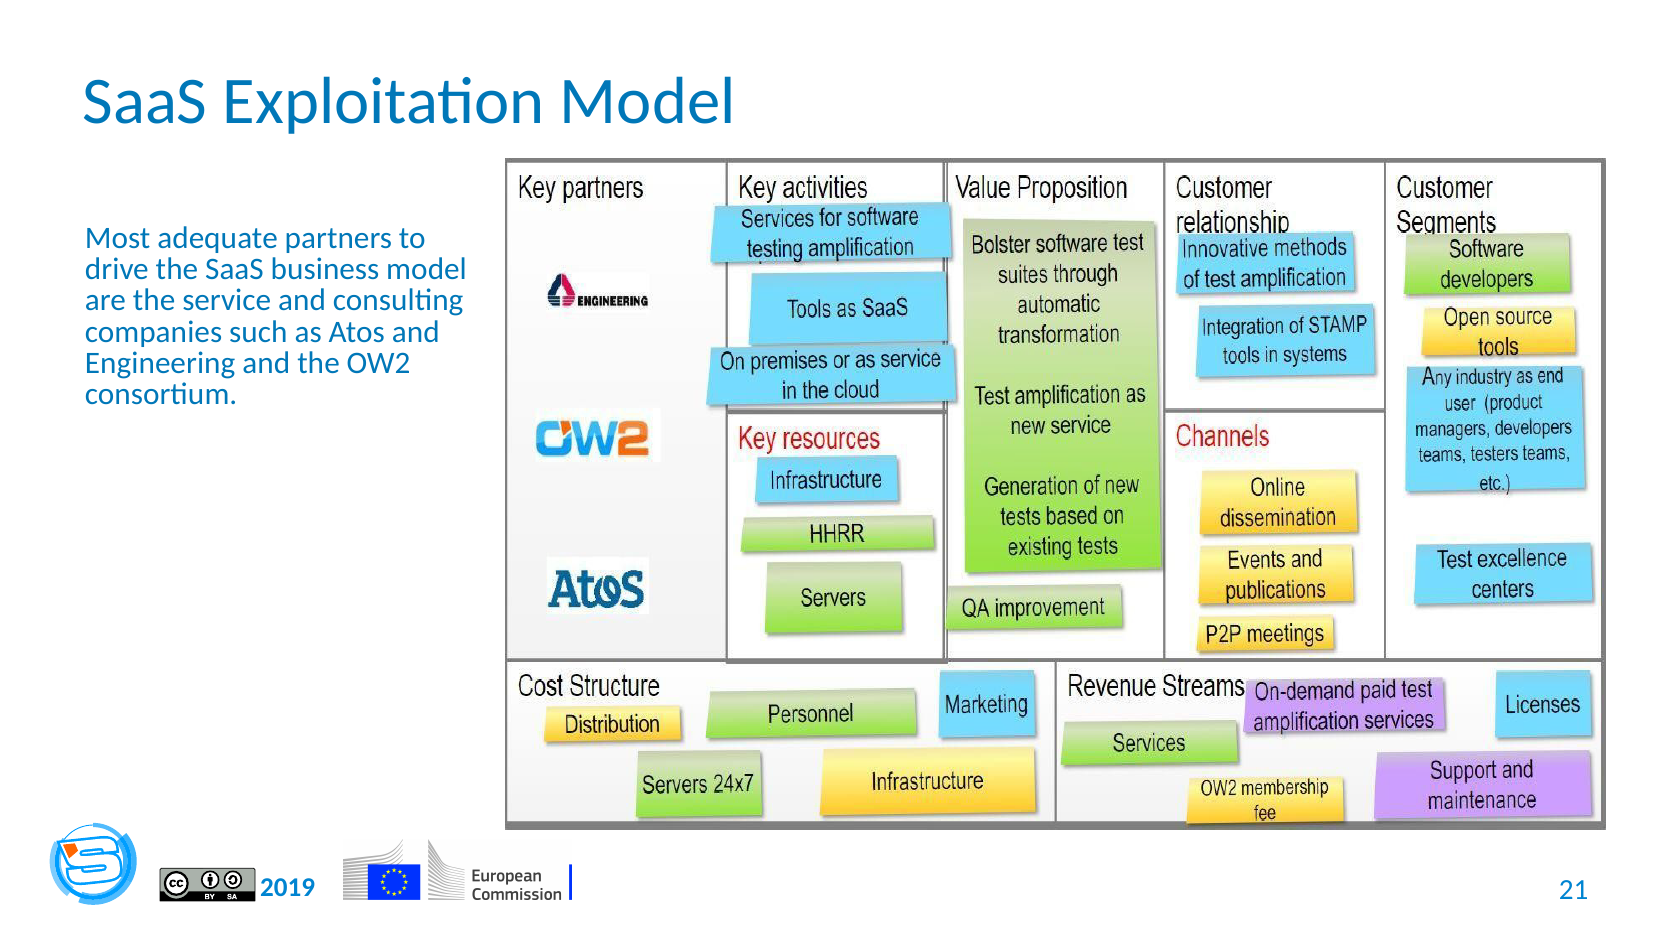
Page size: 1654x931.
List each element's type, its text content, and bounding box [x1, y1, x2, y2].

picture [505, 158, 1606, 830]
list Most adequate partners to drive the SaaS business model are the service and consulting companies such as Atos and Engineering and the OW2 consortium. [84, 224, 494, 807]
title SaaS Exploitation Model [82, 73, 1563, 145]
picture [343, 839, 572, 900]
